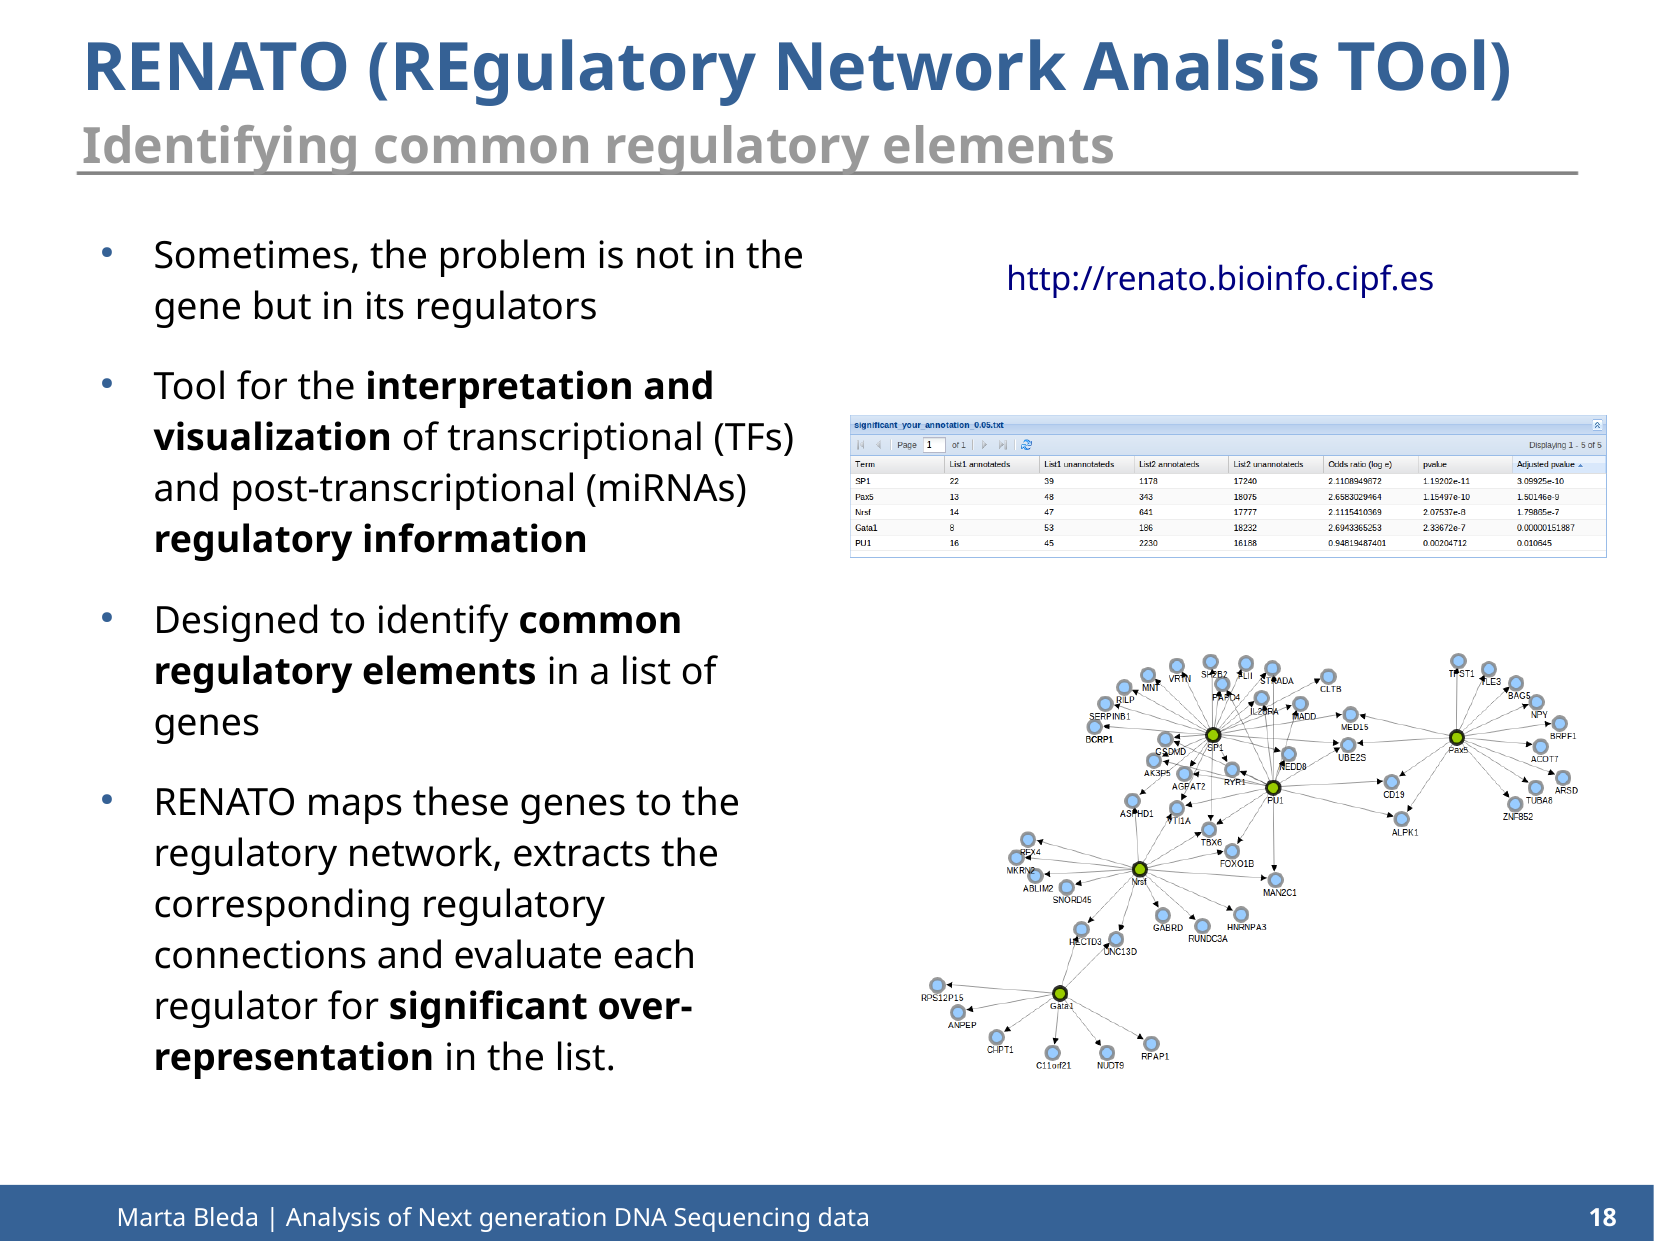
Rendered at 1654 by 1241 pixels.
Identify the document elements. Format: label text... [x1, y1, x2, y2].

text_box http://renato.bioinfo.cipf.es [991, 247, 1461, 305]
title RENATO (REgulatory Network Analsis TOol) Identifying common regulatory elements [82, 31, 1571, 166]
picture [347, 170, 664, 175]
picture [74, 170, 254, 175]
picture [850, 170, 1580, 175]
picture [675, 170, 843, 175]
picture [914, 645, 1584, 1078]
picture [847, 412, 1609, 559]
list Sometimes, the problem is not in the gene but in its regulators Tool for the interpretation and visualization of transcriptional (TFs) and post-transcriptional (miRNAs) regulatory information Designed to identify common regulatory elements in a list of genes RENATO maps these genes to the regulatory network, extracts the corresponding regulatory connections and evaluate each regulator for significant over-representation in the list. [82, 228, 826, 1124]
picture [261, 170, 336, 175]
